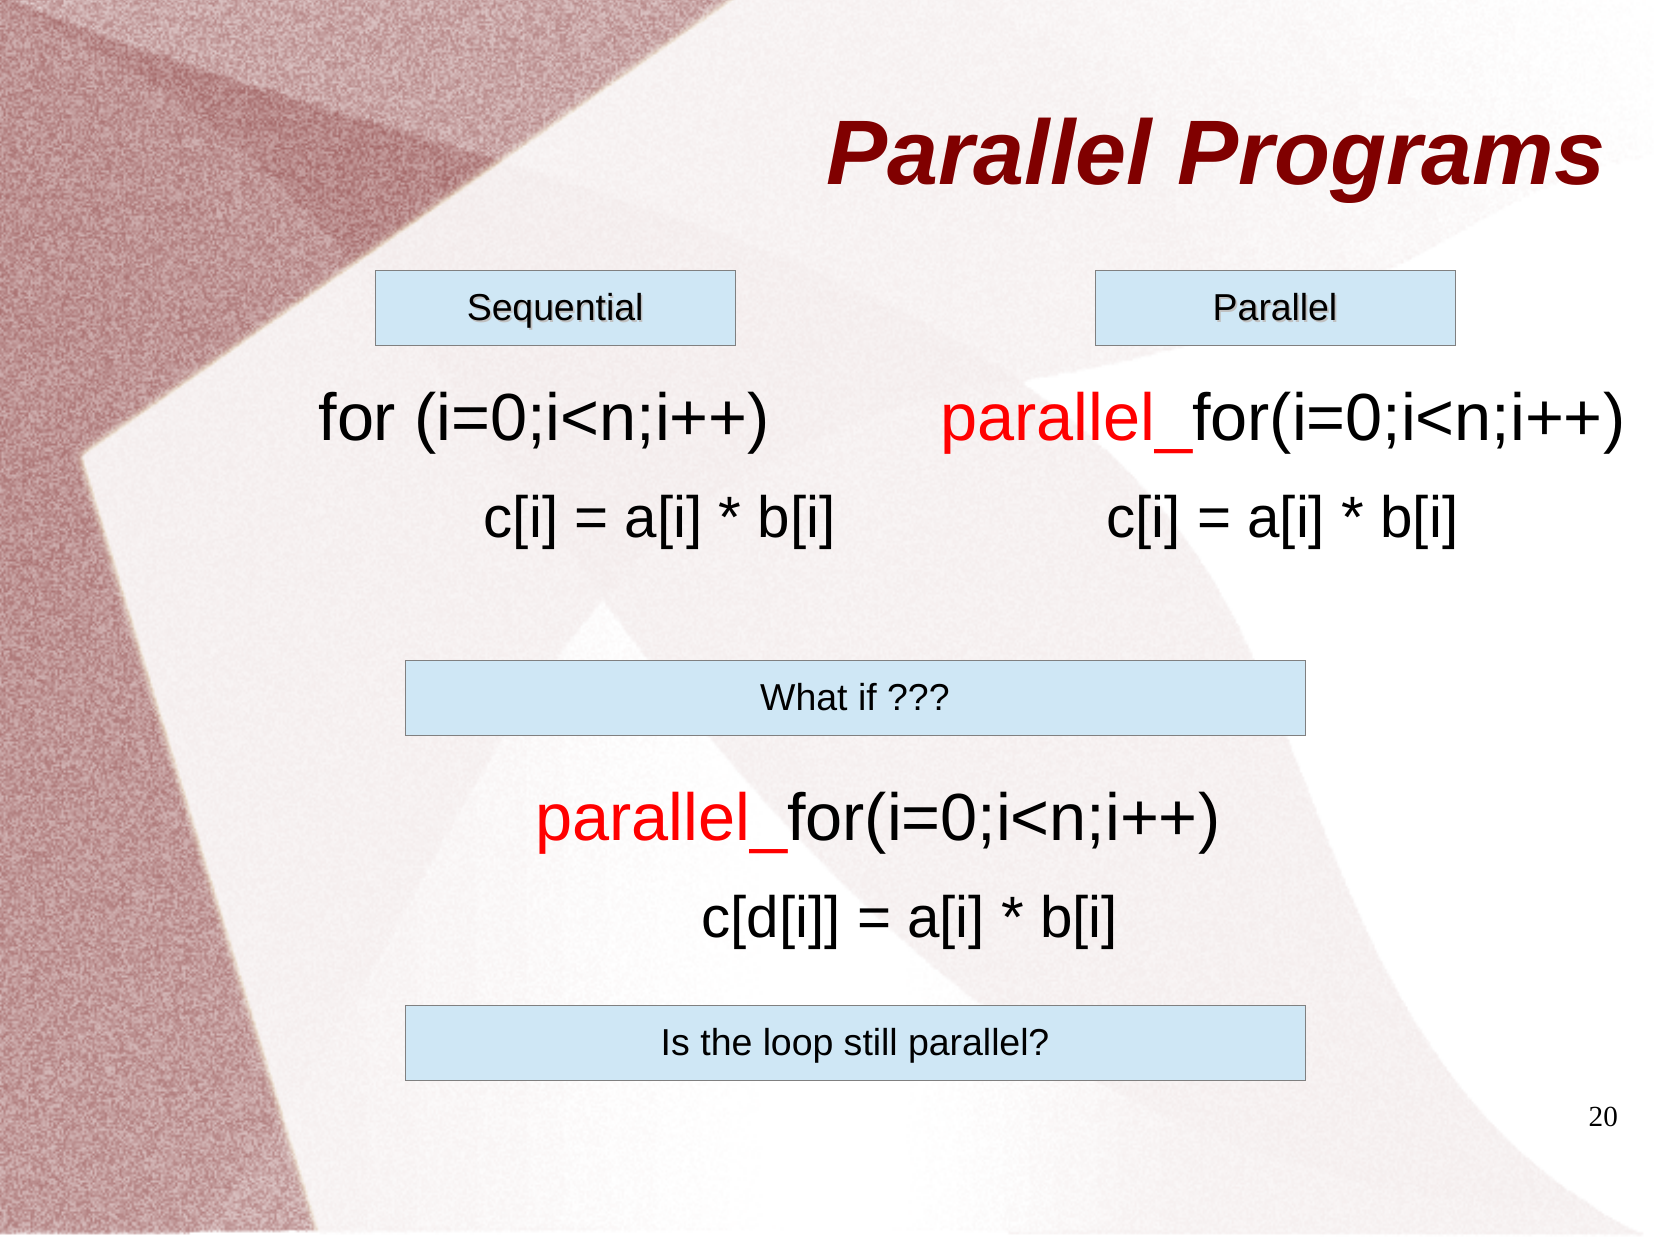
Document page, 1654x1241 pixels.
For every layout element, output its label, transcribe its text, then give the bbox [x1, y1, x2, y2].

list parallel_for(i=0;i<n;i++) c[d[i]] = a[i] * b[i] [465, 780, 1276, 991]
list for (i=0;i<n;i++) c[i] = a[i] * b[i] [247, 380, 871, 606]
text_box Is the loop still parallel? [405, 1005, 1306, 1081]
list parallel_for(i=0;i<n;i++) c[i] = a[i] * b[i] [870, 380, 1654, 591]
text_box Parallel [1095, 270, 1456, 346]
title Parallel Programs [596, 49, 1607, 257]
picture [0, 0, 1654, 1241]
text_box What if ??? [405, 660, 1306, 736]
text_box Sequential [375, 270, 736, 346]
